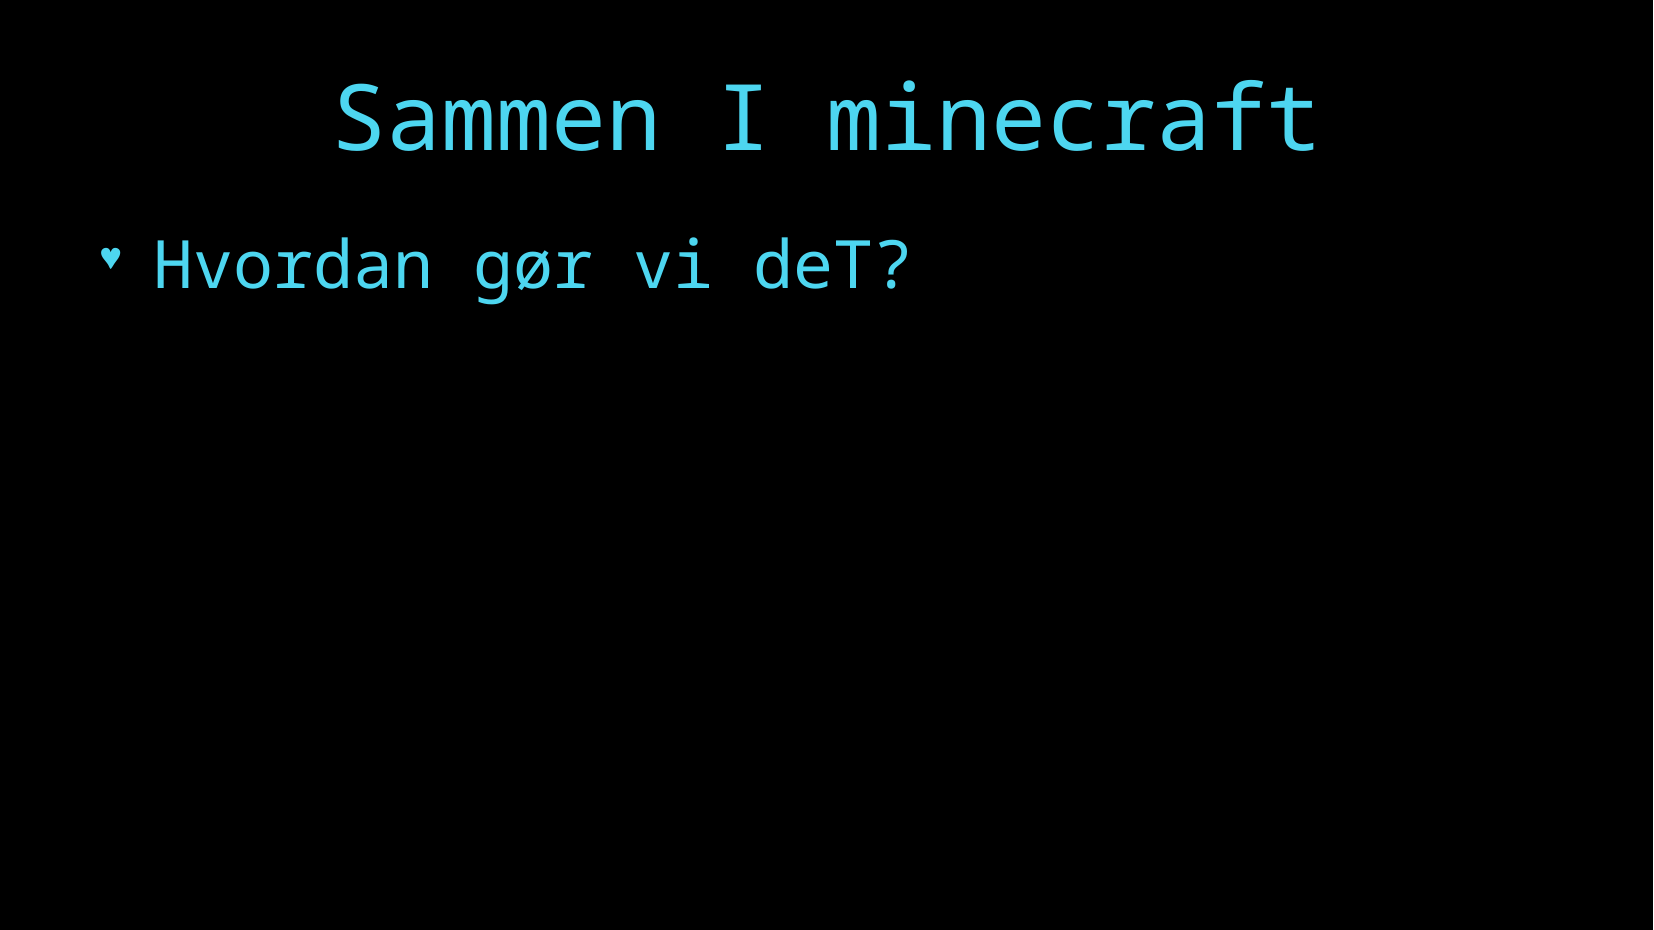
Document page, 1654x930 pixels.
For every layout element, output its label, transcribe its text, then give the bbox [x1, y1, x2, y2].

list Hvordan gør vi deT? [82, 217, 1571, 757]
title Sammen I minecraft [82, 37, 1571, 193]
